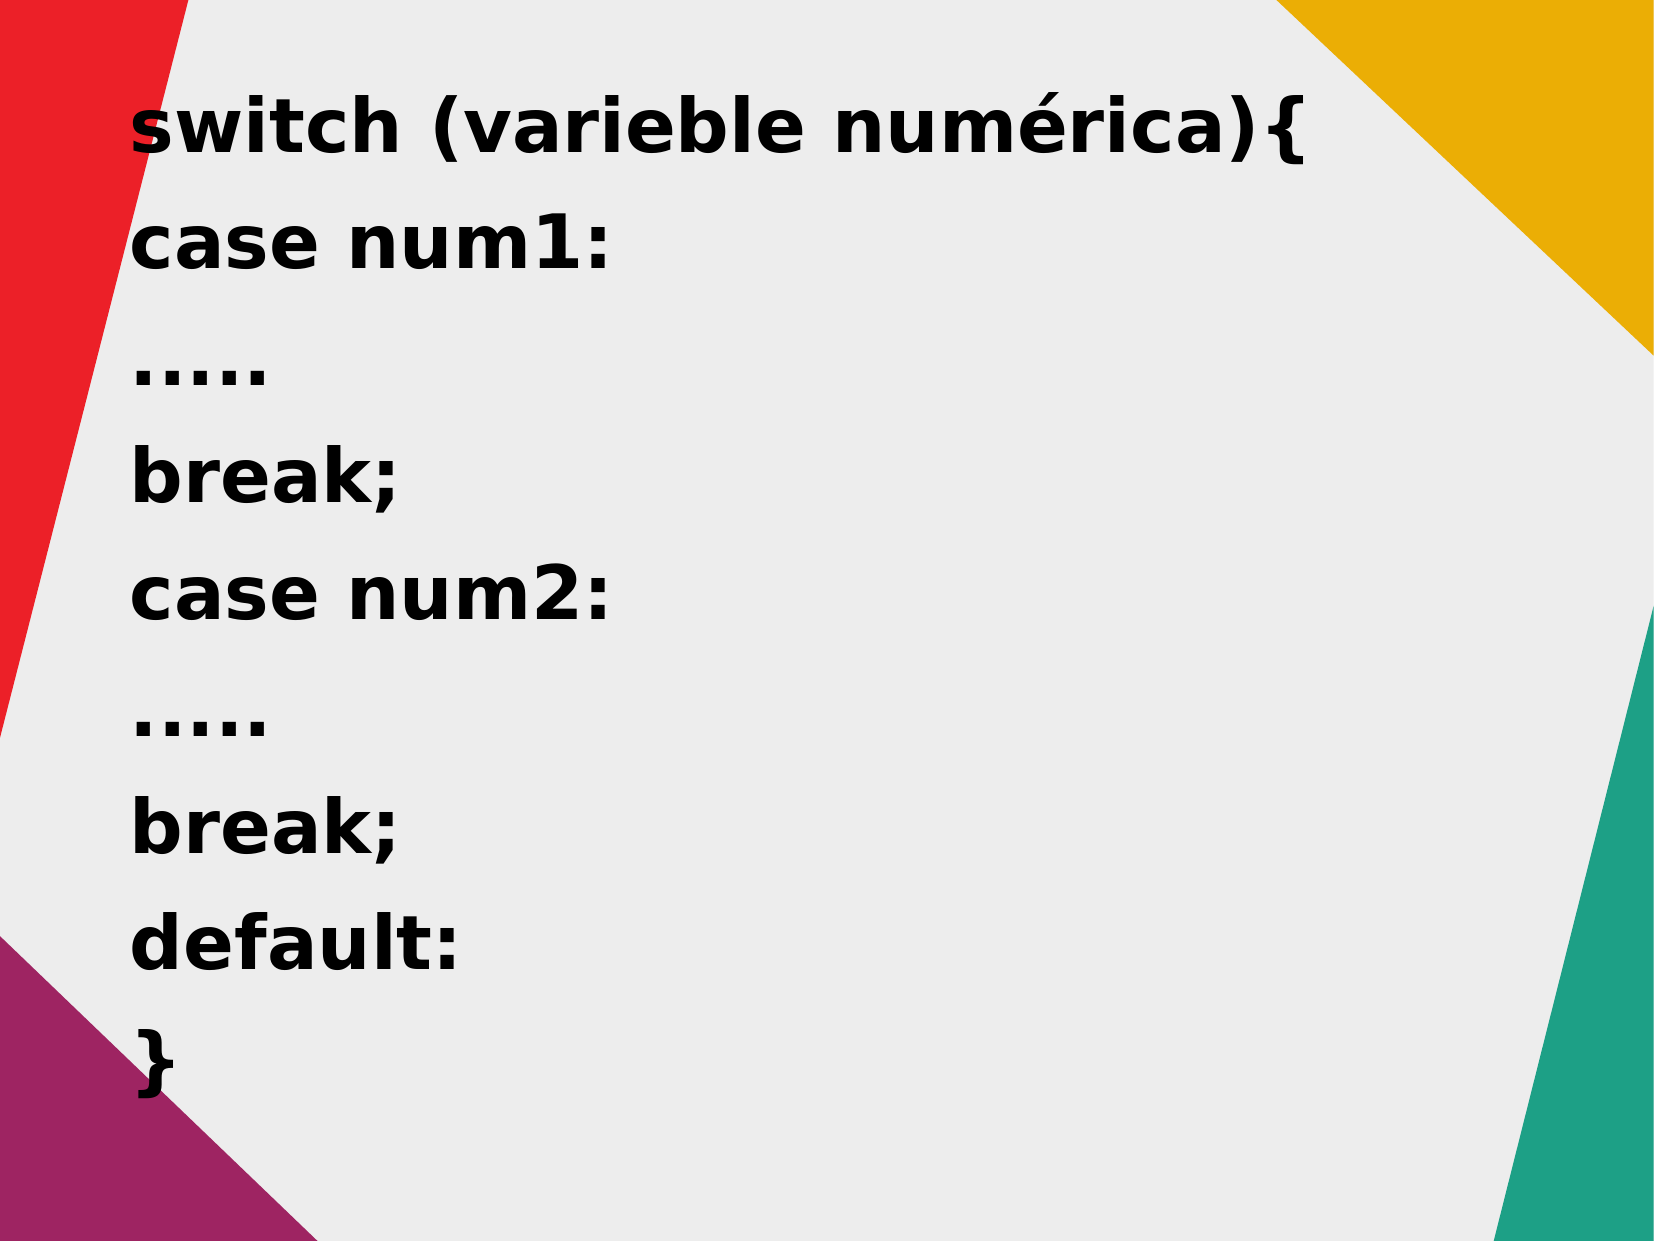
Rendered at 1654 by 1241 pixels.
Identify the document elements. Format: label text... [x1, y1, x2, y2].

list switch (varieble numérica){ case num1: ..... break; case num2: ..... break; default: } [59, 82, 1560, 1170]
